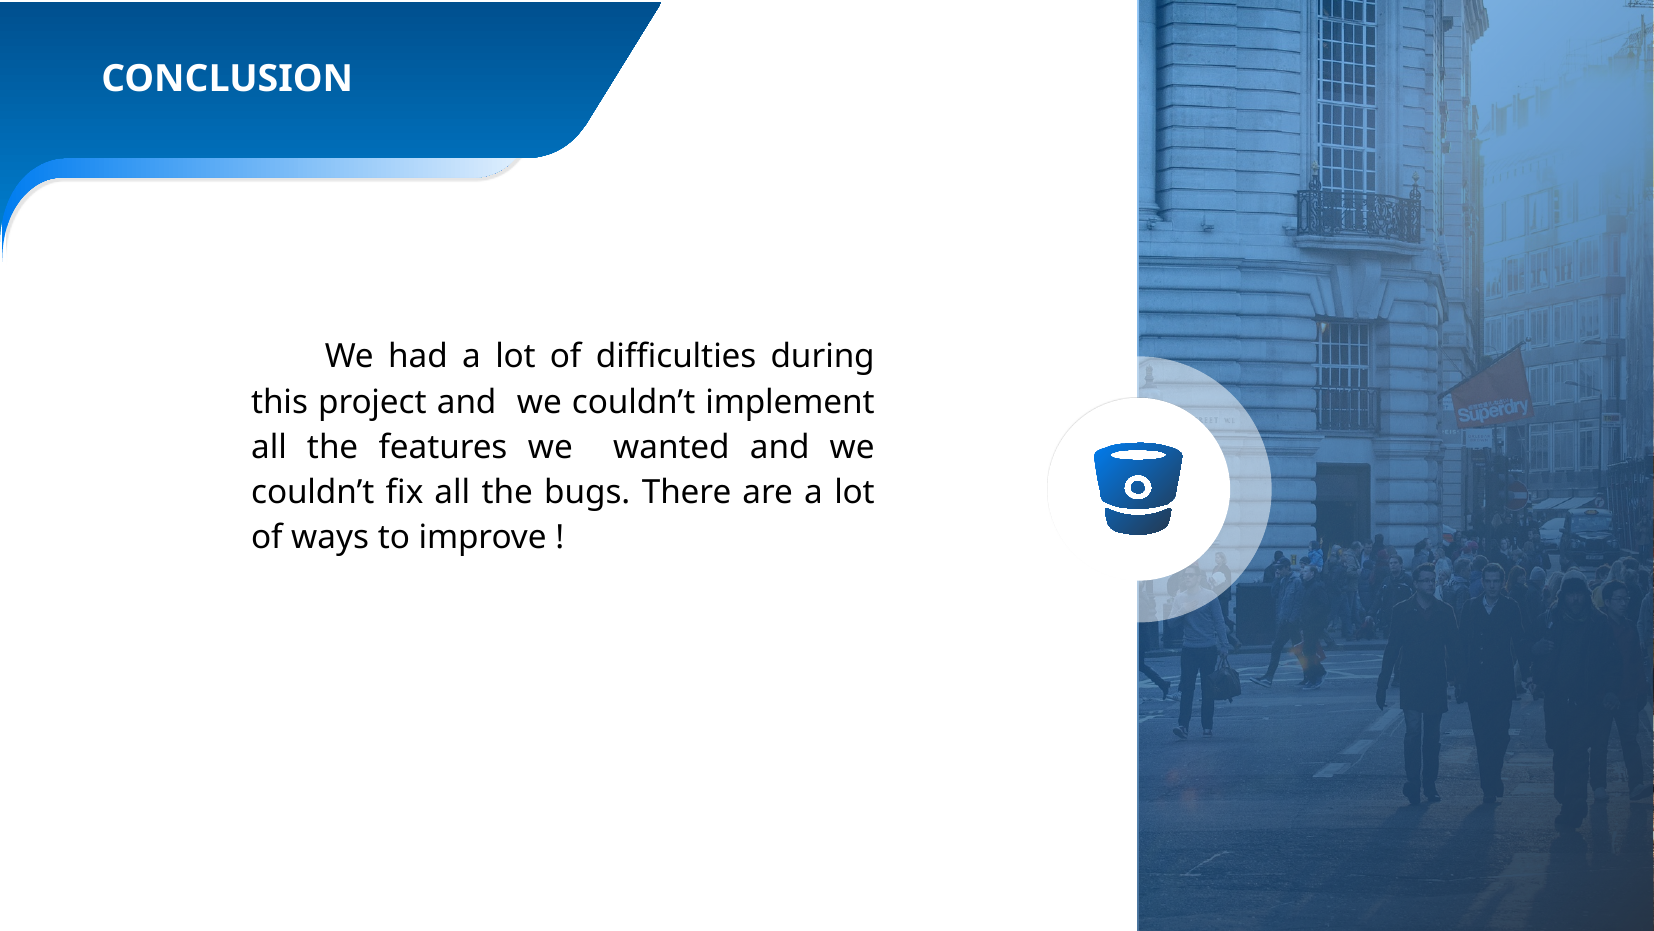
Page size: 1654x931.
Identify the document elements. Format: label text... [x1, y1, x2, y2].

text_box [1005, 0, 1654, 931]
text_box [0, 2, 662, 263]
text_box We had a lot of difficulties during this project and we couldn’t implement all the features we wanted and we couldn’t fix all the bugs. There are a lot of ways to improve ! [236, 325, 910, 579]
text_box CONCLUSION [86, 46, 369, 107]
